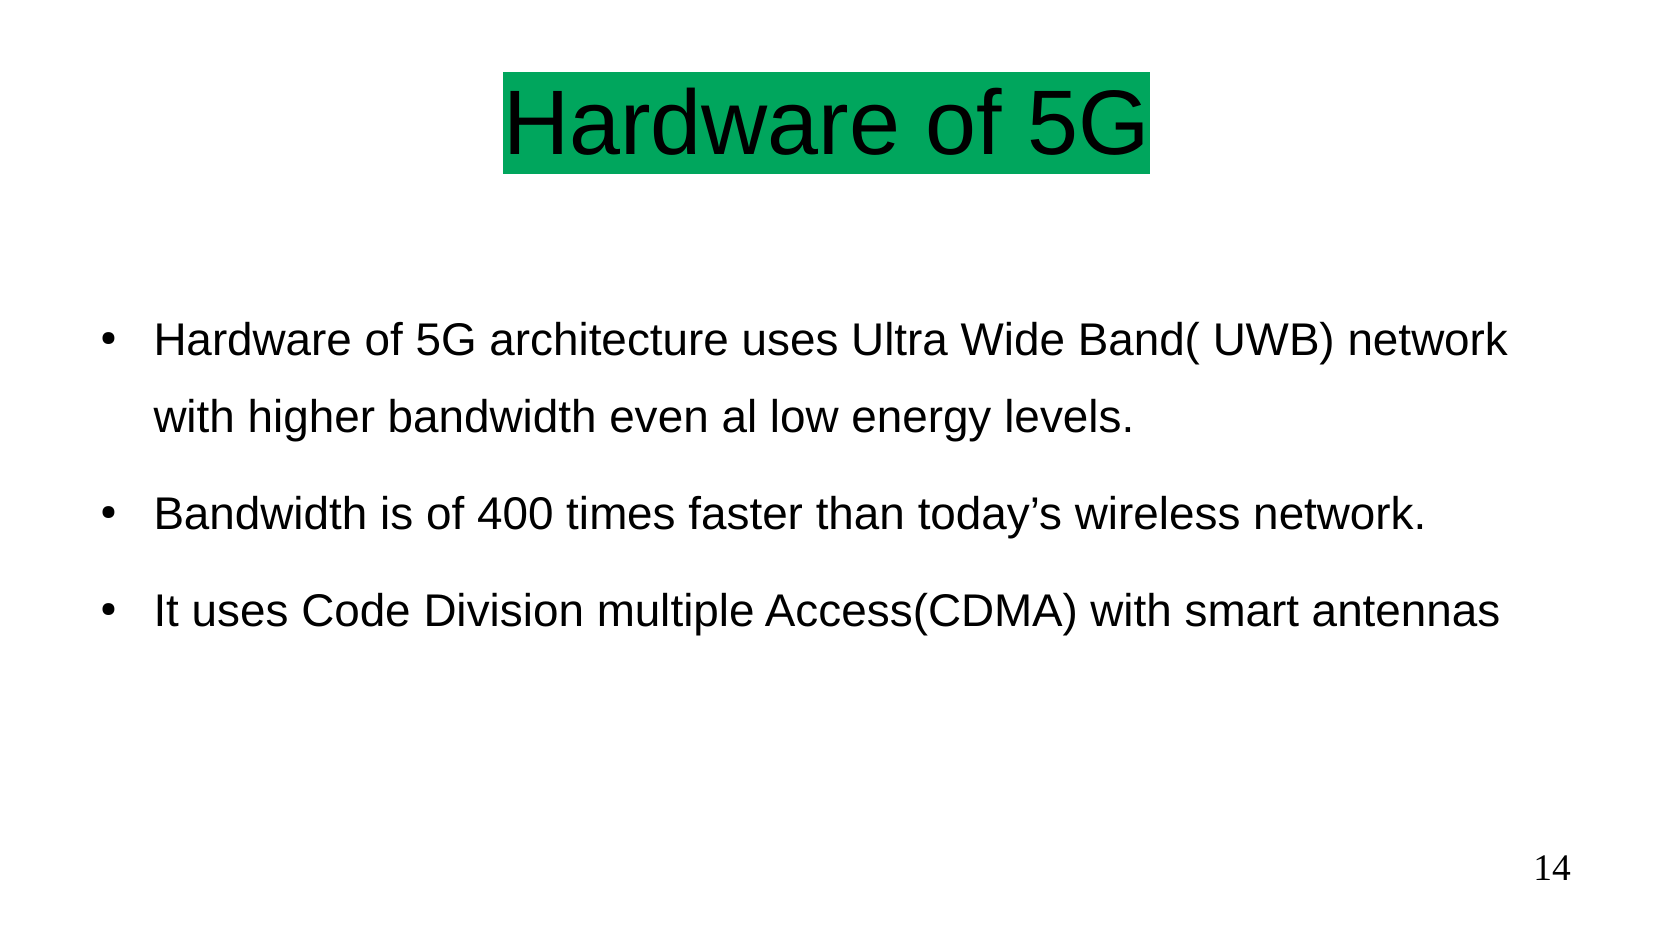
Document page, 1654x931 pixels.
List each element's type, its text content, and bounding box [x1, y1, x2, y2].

title Hardware of 5G [82, 66, 1571, 180]
text_box 14 [1185, 847, 1571, 912]
list Hardware of 5G architecture uses Ultra Wide Band( UWB) network with higher bandwidth even al low energy levels. Bandwidth is of 400 times faster than today’s wireless network. It uses Code Division multiple Access(CDMA) with smart antennas [82, 288, 1571, 828]
